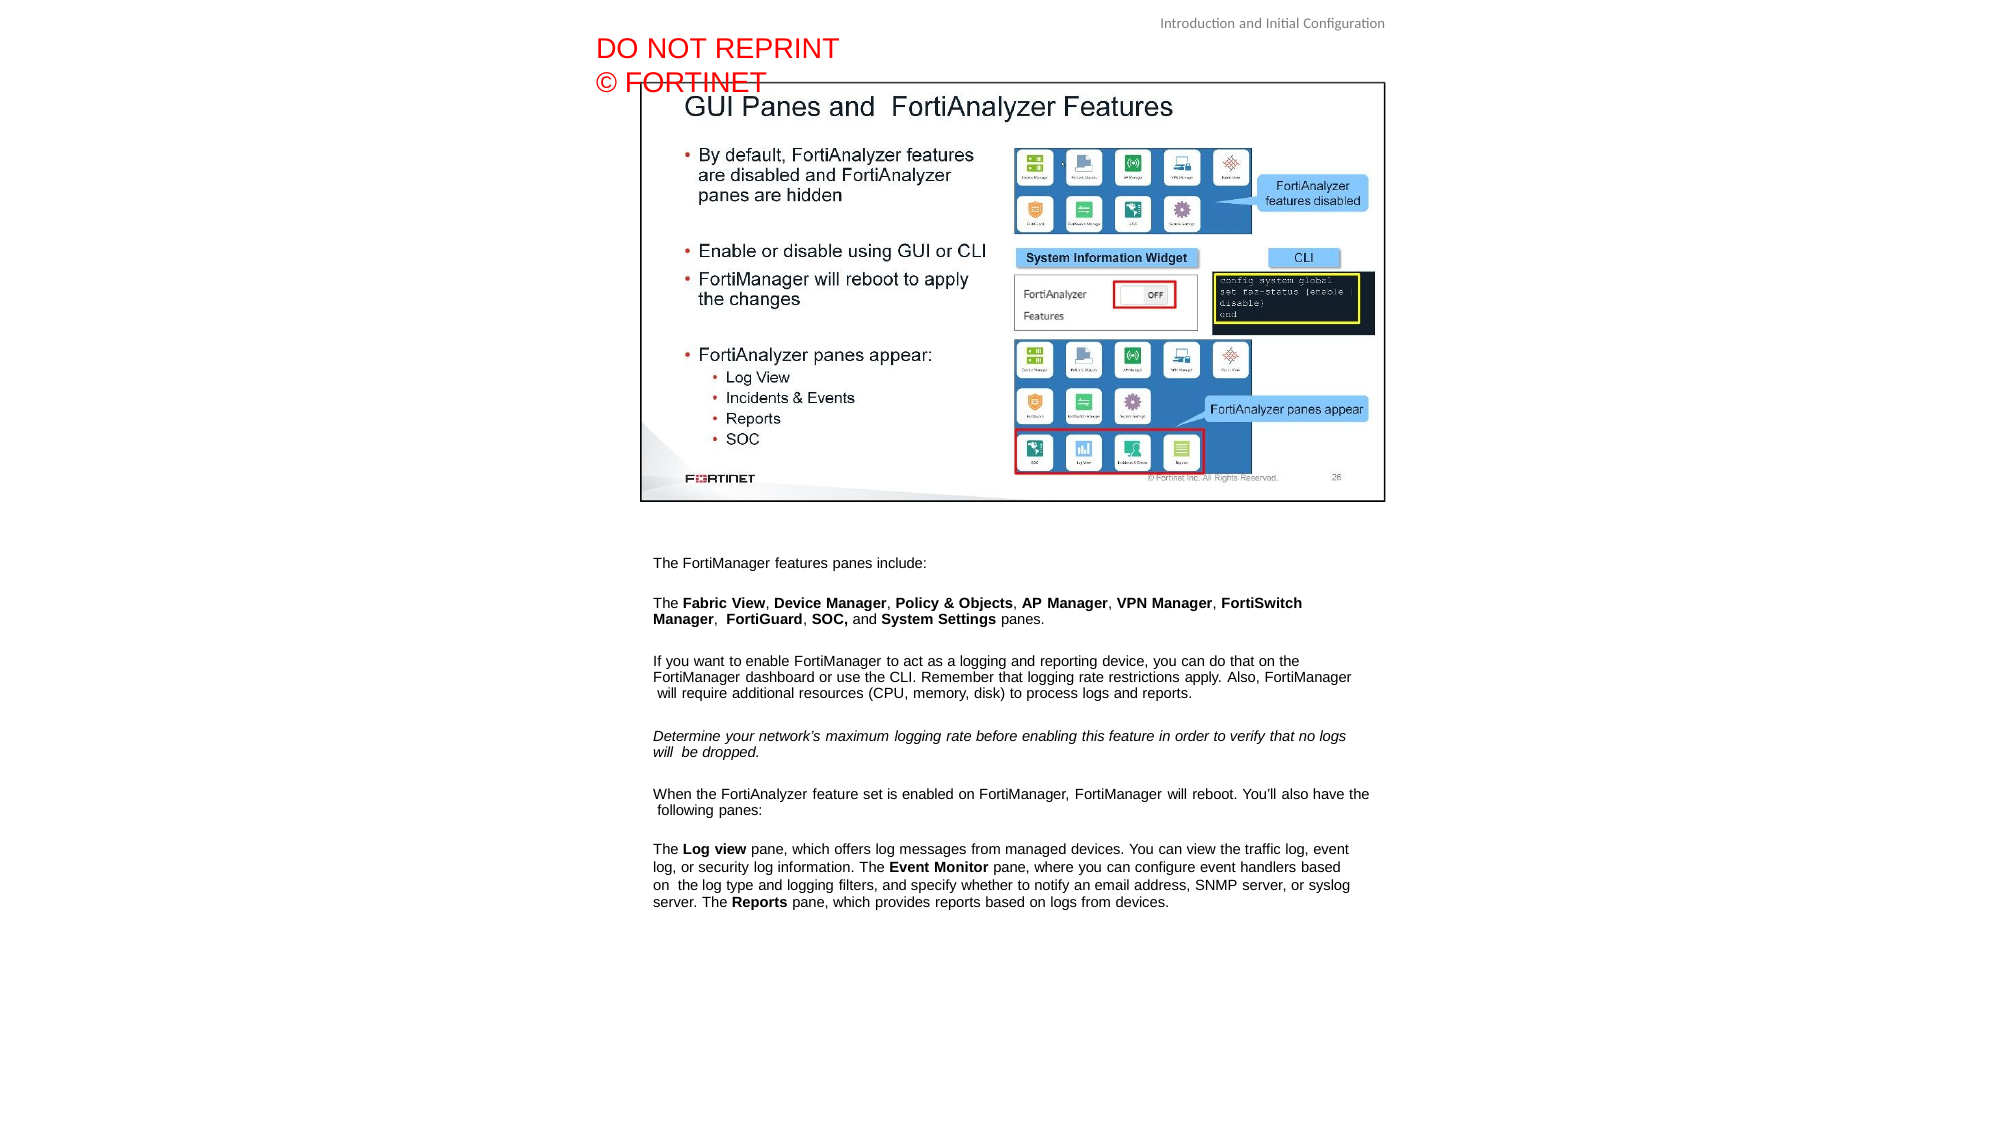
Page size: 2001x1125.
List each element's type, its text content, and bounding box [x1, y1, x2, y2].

text_box [640, 81, 1386, 502]
picture [642, 92, 1383, 500]
text_box Introduction and Initial Configuration [1158, 11, 1386, 32]
text_box DO NOT REPRINT © FORTINET [594, 28, 841, 98]
text_box The FortiManager features panes include: The Fabric View, Device Manager, Policy & Objects, AP Manager, VPN Manager, FortiSwitch Manager, FortiGuard, SOC, and System Settings panes. If you want to enable FortiManager to act as a logging and reporting device, you can do that on the FortiManager dashboard or use the CLI. Remember that logging rate restrictions apply. Also, FortiManager will require additional resources (CPU, memory, disk) to process logs and reports. Determine your network’s maximum logging rate before enabling this feature in order to verify that no logs will be dropped. When the FortiAnalyzer feature set is enabled on FortiManager, FortiManager will reboot. You’ll also have the following panes: The Log view pane, which offers log messages from managed devices. You can view the traffic log, event log, or security log information. The Event Monitor pane, where you can configure event handlers based on the log type and logging filters, and specify whether to notify an email address, SNMP server, or syslog server. The Reports pane, which provides reports based on logs from devices. [651, 552, 1372, 917]
